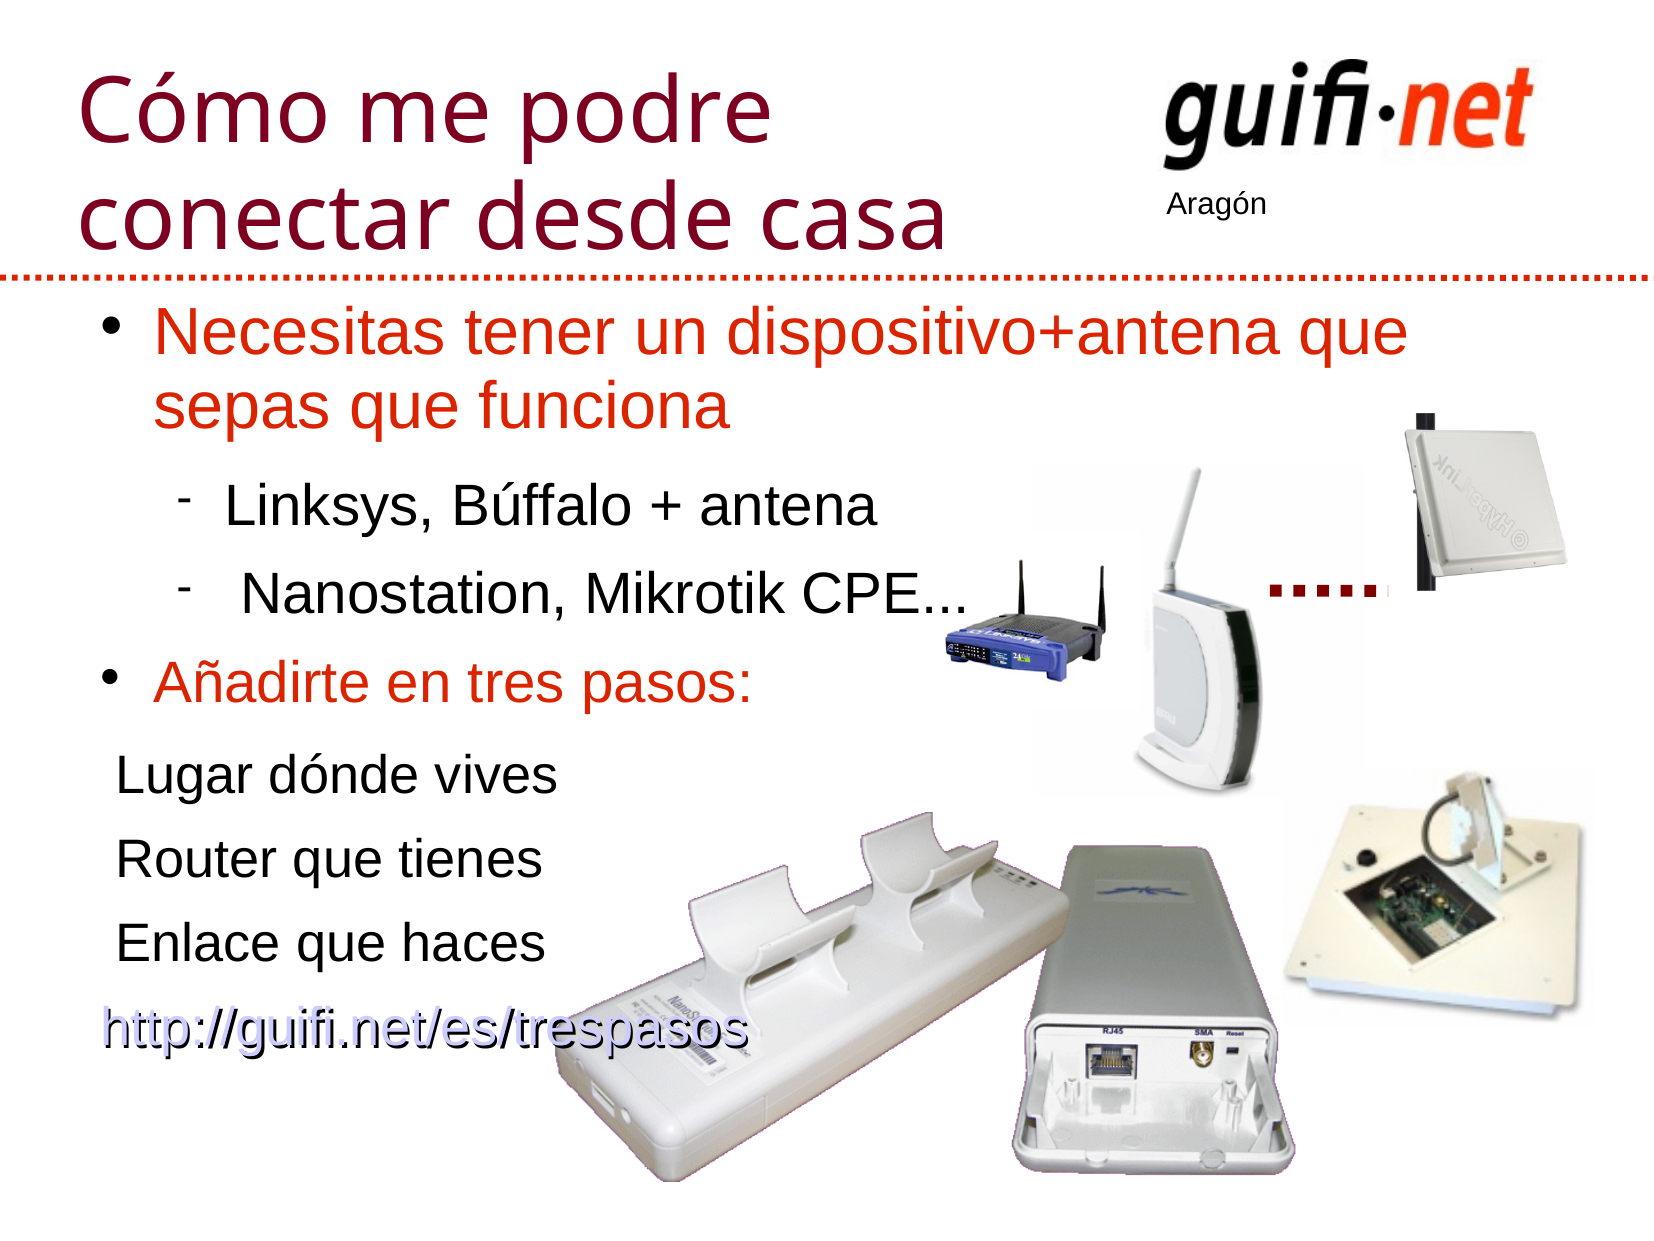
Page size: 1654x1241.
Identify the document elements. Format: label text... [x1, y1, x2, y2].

list Necesitas tener un dispositivo+antena que sepas que funciona Linksys, Búffalo + antena Nanostation, Mikrotik CPE... Añadirte en tres pasos: Lugar dónde vives Router que tienes Enlace que haces http://guifi.net/es/trespasos [82, 290, 1571, 1094]
picture [1282, 767, 1595, 1027]
picture [1157, 59, 1542, 172]
picture [1387, 413, 1573, 591]
picture [554, 1094, 1300, 1182]
title Cómo me podre conectar desde casa [76, 2, 1093, 324]
